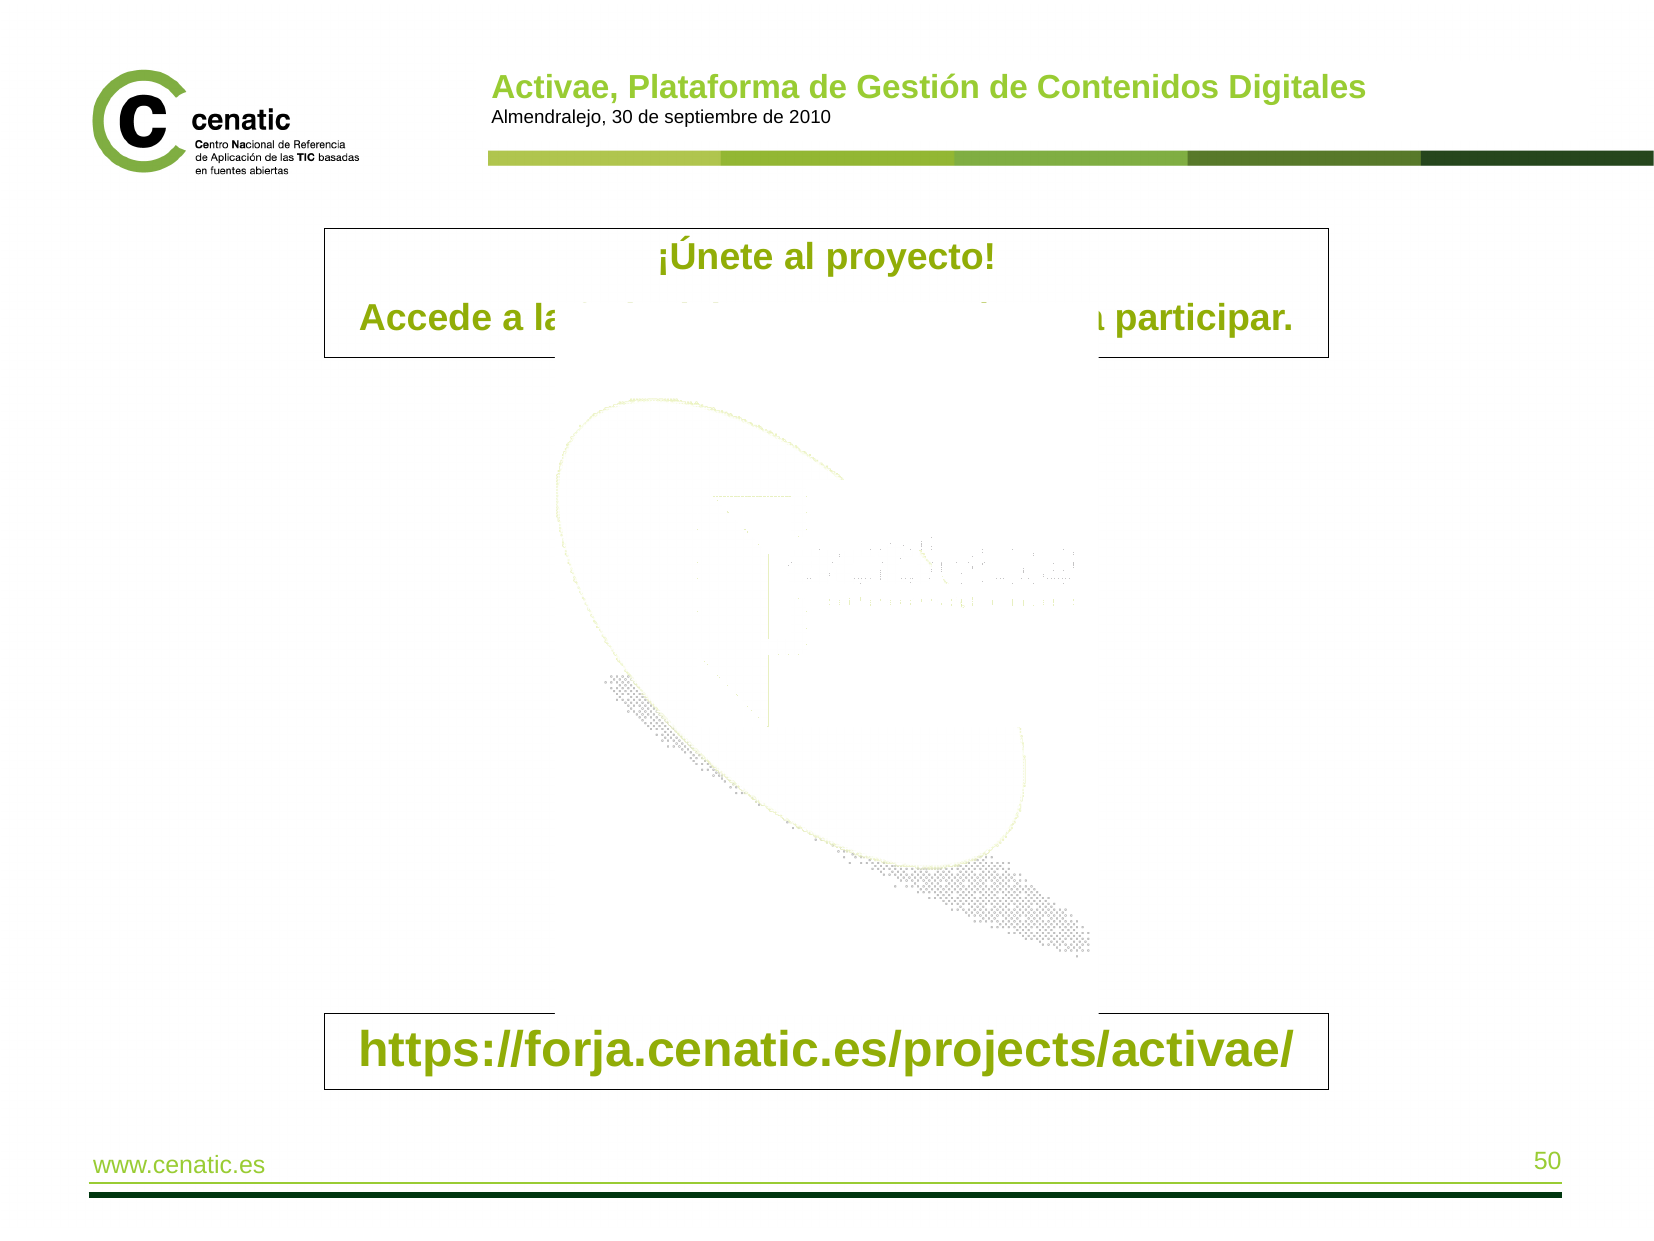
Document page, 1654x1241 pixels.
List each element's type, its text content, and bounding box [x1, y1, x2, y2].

picture [1, 4, 1654, 1228]
text_box ¡Únete al proyecto! Accede a la forja del proyecto y anímate a participar. [324, 228, 1329, 358]
text_box https://forja.cenatic.es/projects/activae/ [324, 1013, 1329, 1090]
